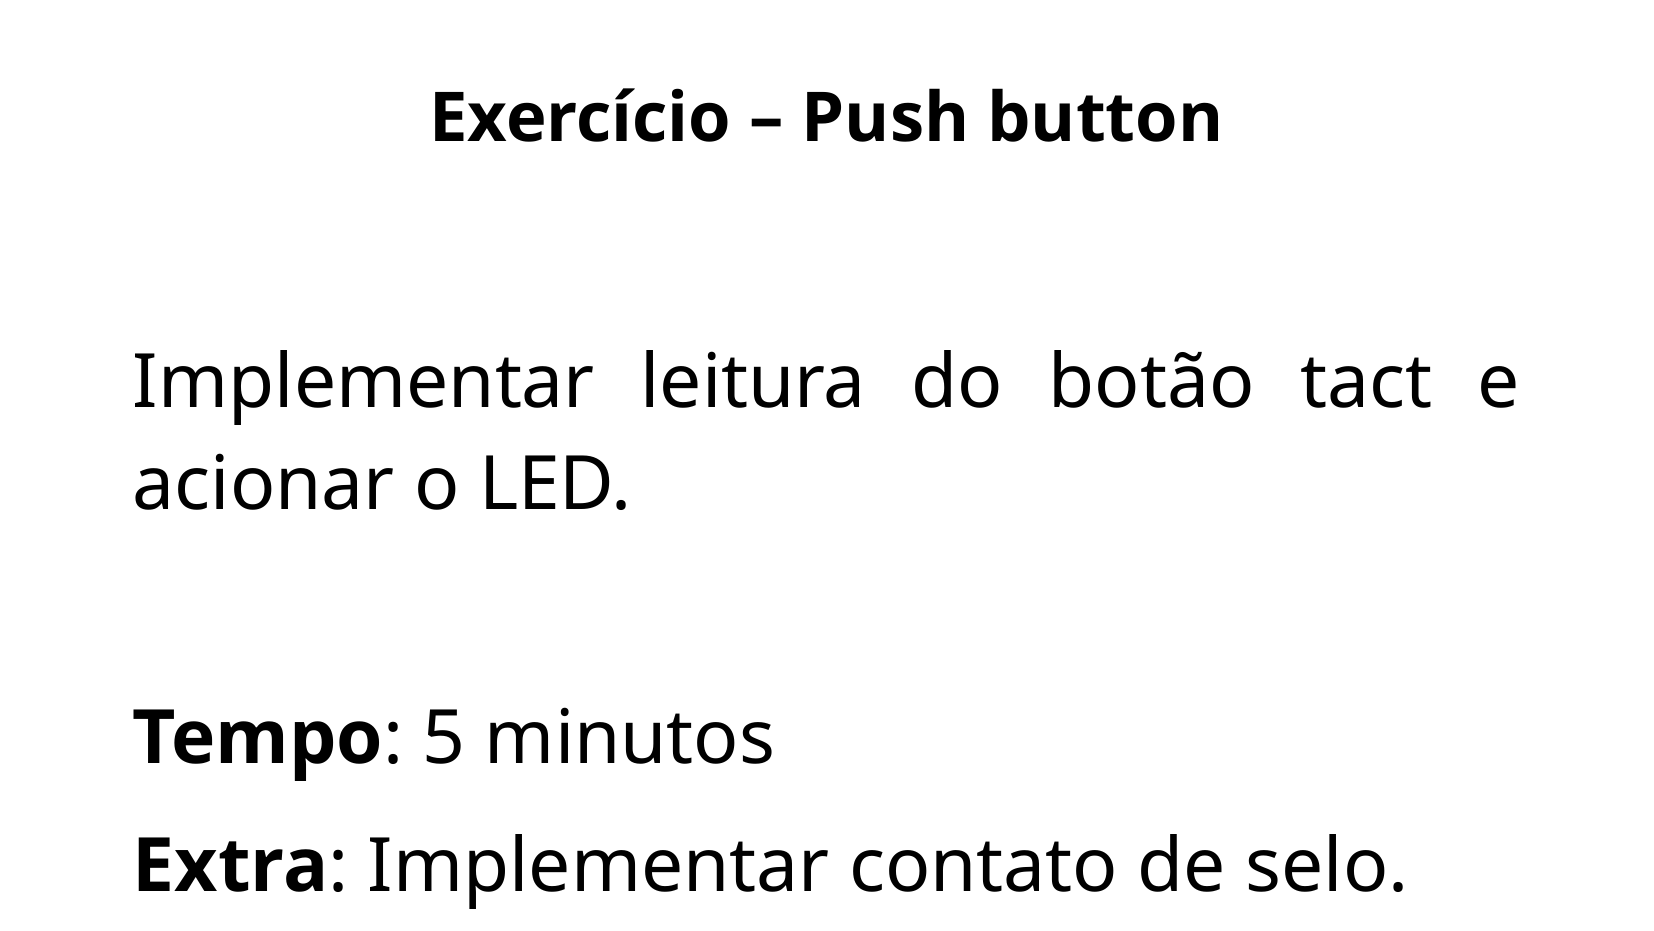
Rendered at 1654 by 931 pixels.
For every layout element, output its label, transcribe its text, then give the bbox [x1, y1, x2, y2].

text_box Implementar leitura do botão tact e acionar o LED. Tempo: 5 minutos Extra: Implementar contato de selo. [118, 319, 1536, 830]
title Exercício – Push button [82, 37, 1571, 193]
